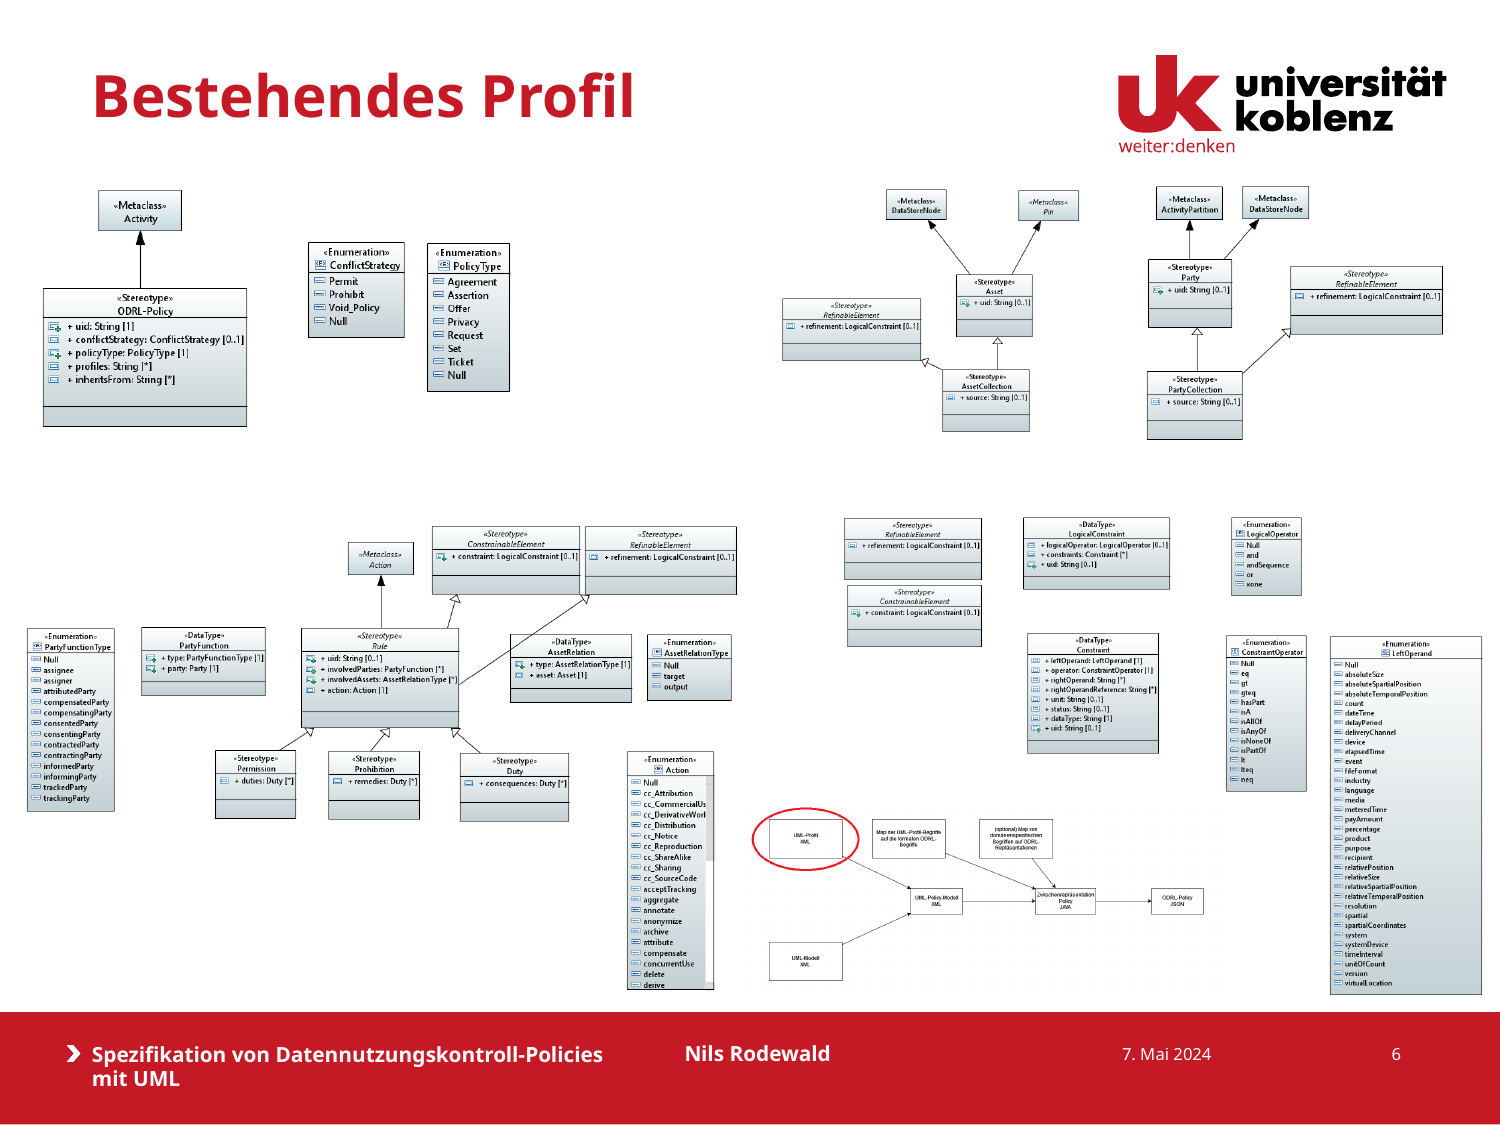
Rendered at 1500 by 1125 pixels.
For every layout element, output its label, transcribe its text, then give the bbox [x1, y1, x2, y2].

title Bestehendes Profil [77, 59, 1371, 142]
picture [1140, 179, 1449, 446]
picture [20, 511, 1488, 1001]
picture [34, 181, 518, 435]
picture [776, 183, 1085, 438]
